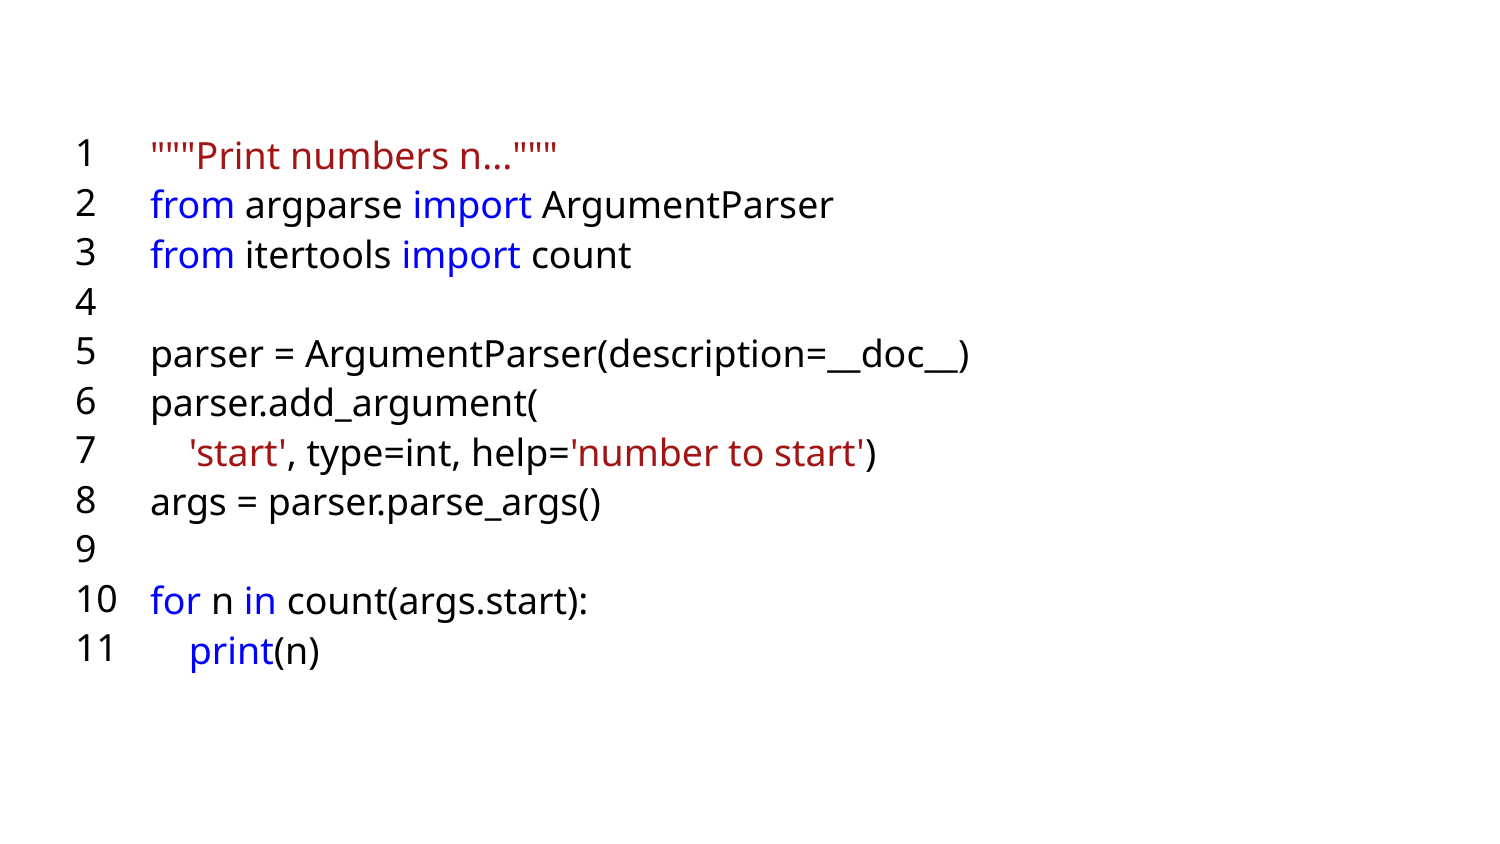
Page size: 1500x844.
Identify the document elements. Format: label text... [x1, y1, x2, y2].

text_box 1 2 3 4 5 6 7 8 9 10 11 [60, 44, 160, 799]
title """Print numbers n...""" from argparse import ArgumentParser from itertools import count parser = ArgumentParser(description=__doc__) parser.add_argument( 'start', type=int, help='number to start') args = parser.parse_args() for n in count(args.start): print(n) [160, 44, 1469, 799]
